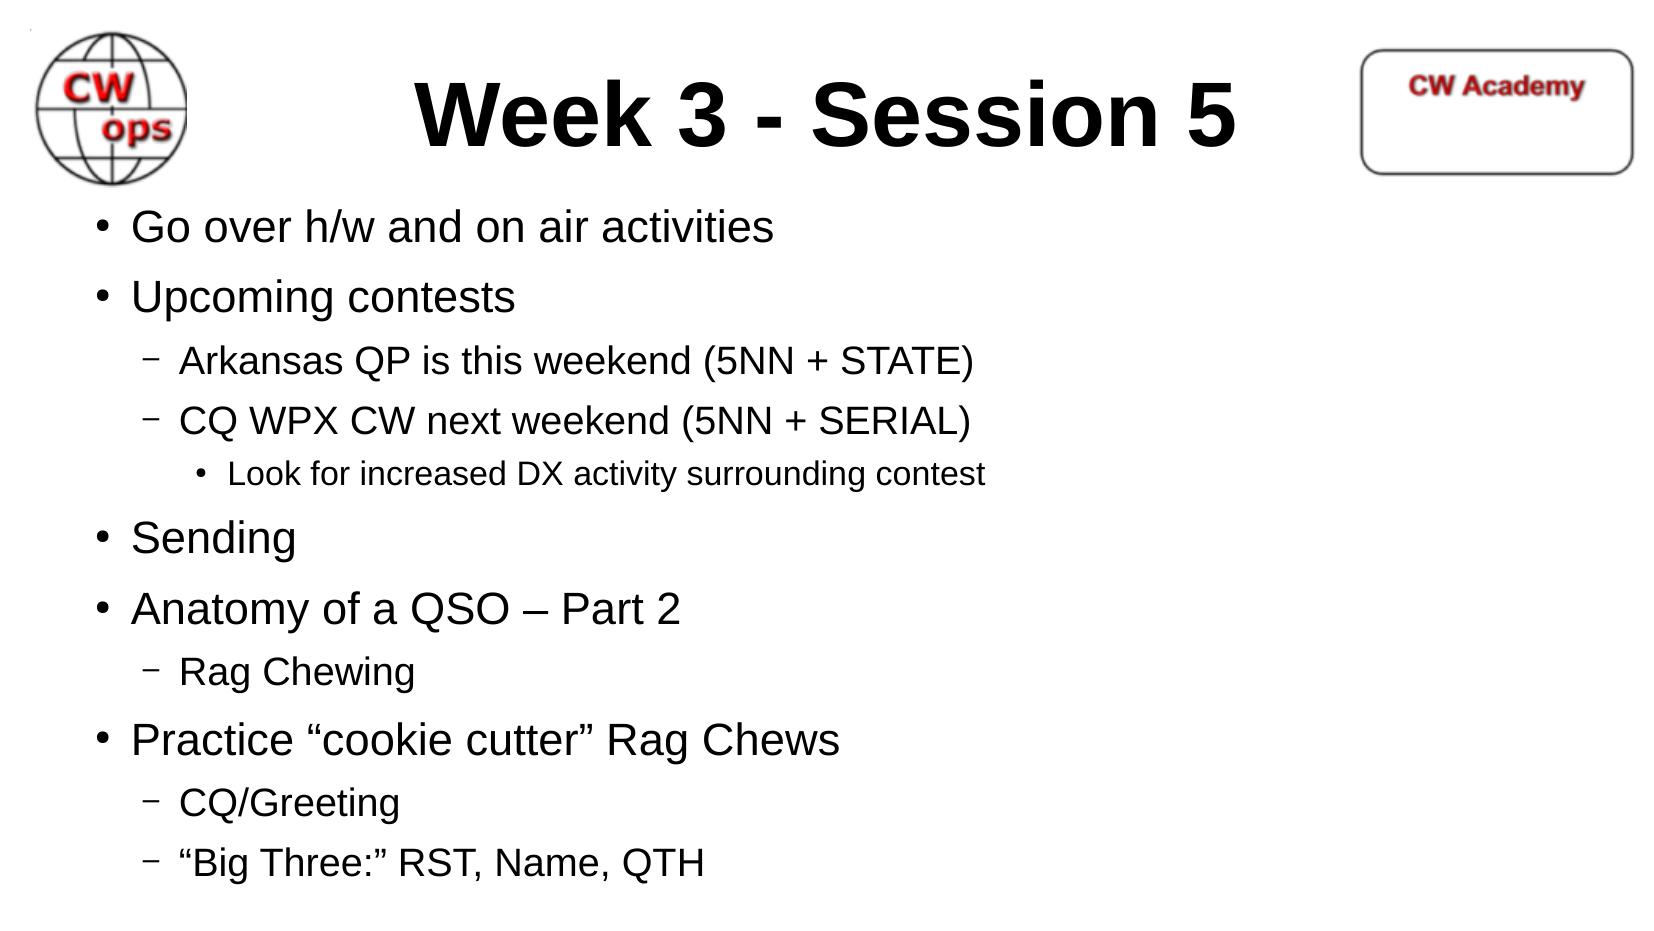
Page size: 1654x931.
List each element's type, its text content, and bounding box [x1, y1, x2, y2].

title Week 3 - Session 5 [82, 37, 1571, 193]
list Go over h/w and on air activities Upcoming contests Arkansas QP is this weekend (5NN + STATE) CQ WPX CW next weekend (5NN + SERIAL) Look for increased DX activity surrounding contest Sending Anatomy of a QSO – Part 2 Rag Chewing Practice “cookie cutter” Rag Chews CQ/Greeting “Big Three:” RST, Name, QTH [82, 201, 1571, 891]
picture [30, 29, 187, 194]
picture [1571, 37, 1640, 186]
